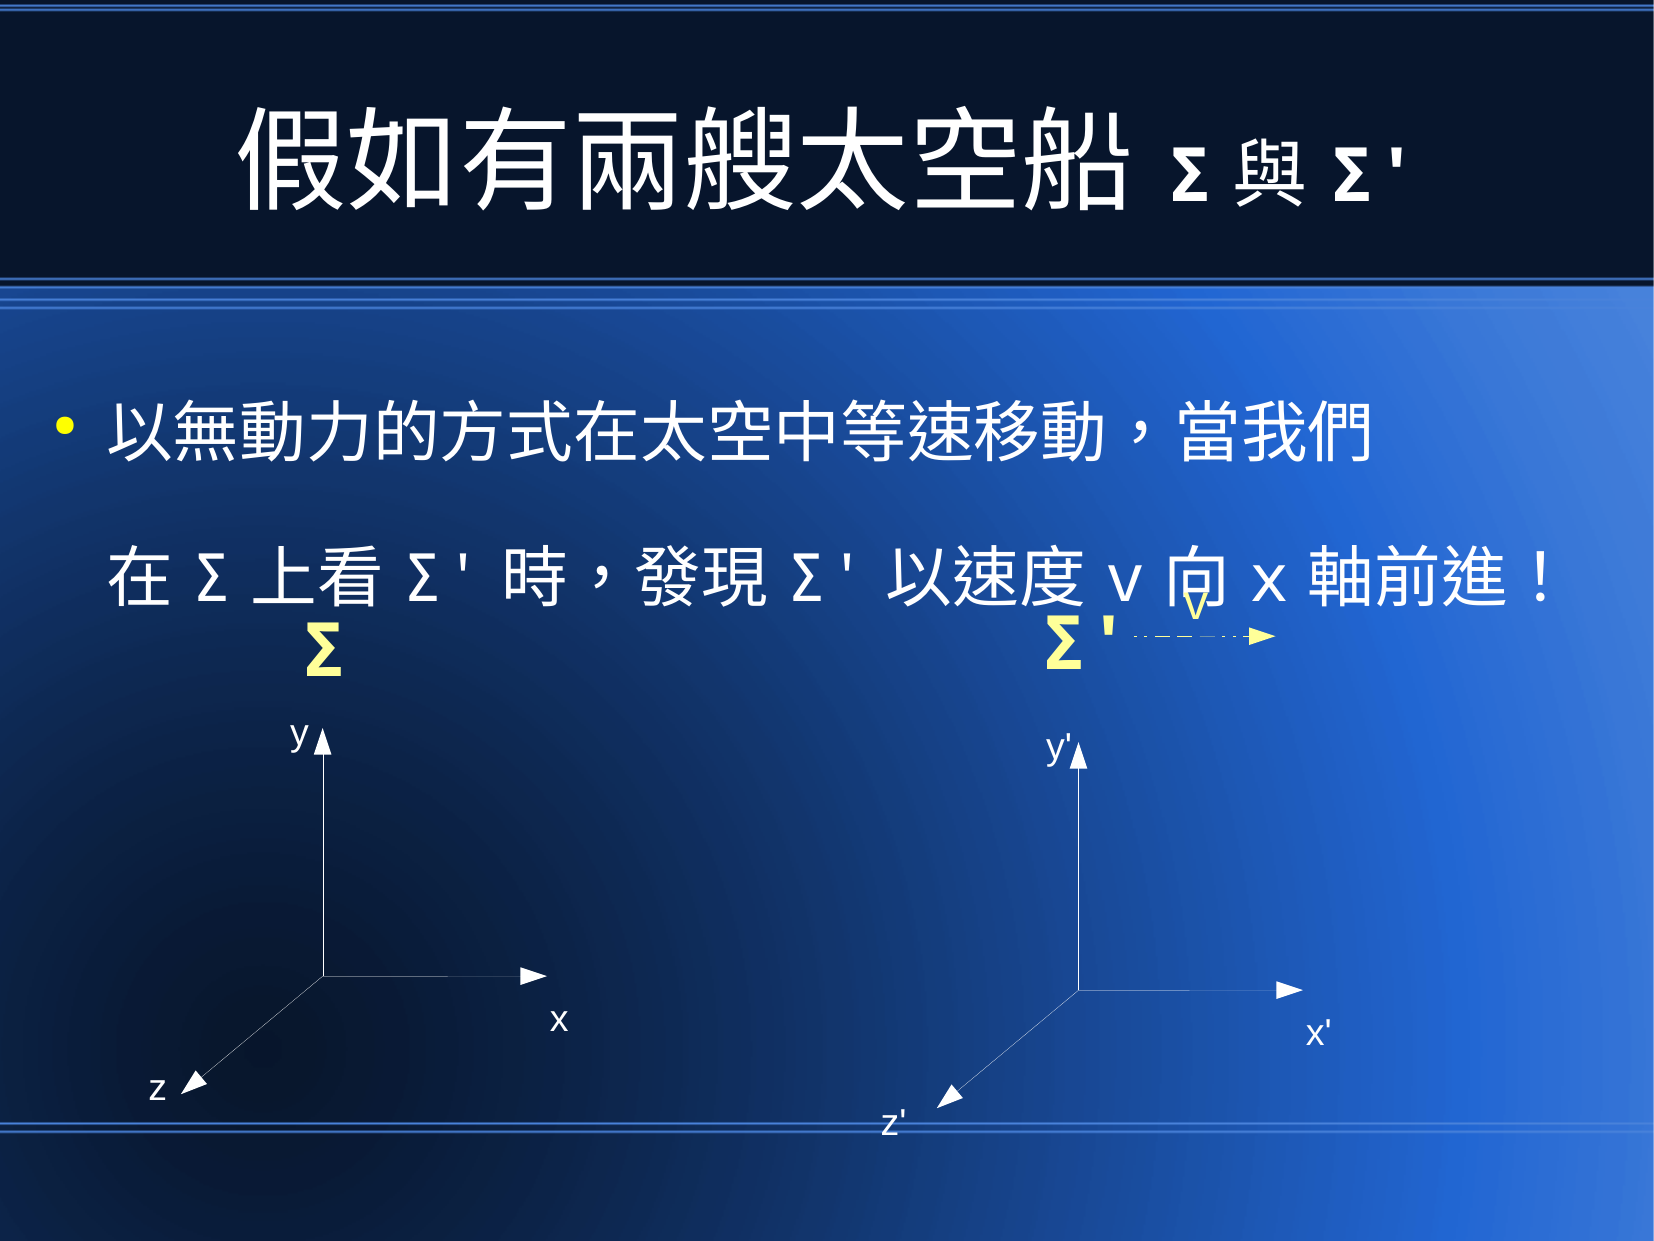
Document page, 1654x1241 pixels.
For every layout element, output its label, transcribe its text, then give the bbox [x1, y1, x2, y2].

text_box Σ' [1027, 594, 1146, 686]
text_box y' [1031, 718, 1087, 776]
text_box Σ [271, 602, 377, 693]
picture [0, 0, 1654, 1241]
text_box x' [1291, 1004, 1347, 1061]
text_box y [275, 704, 324, 762]
list 以無動力的方式在太空中等速移動，當我們 在Σ上看Σ'時，發現Σ'以速度v向x軸前進！ [35, 330, 1630, 1241]
text_box v [1168, 566, 1224, 638]
title 假如有兩艘太空船Σ與Σ' [82, 49, 1571, 257]
text_box x [535, 990, 584, 1047]
text_box z [133, 1058, 182, 1116]
text_box z' [865, 1094, 937, 1163]
